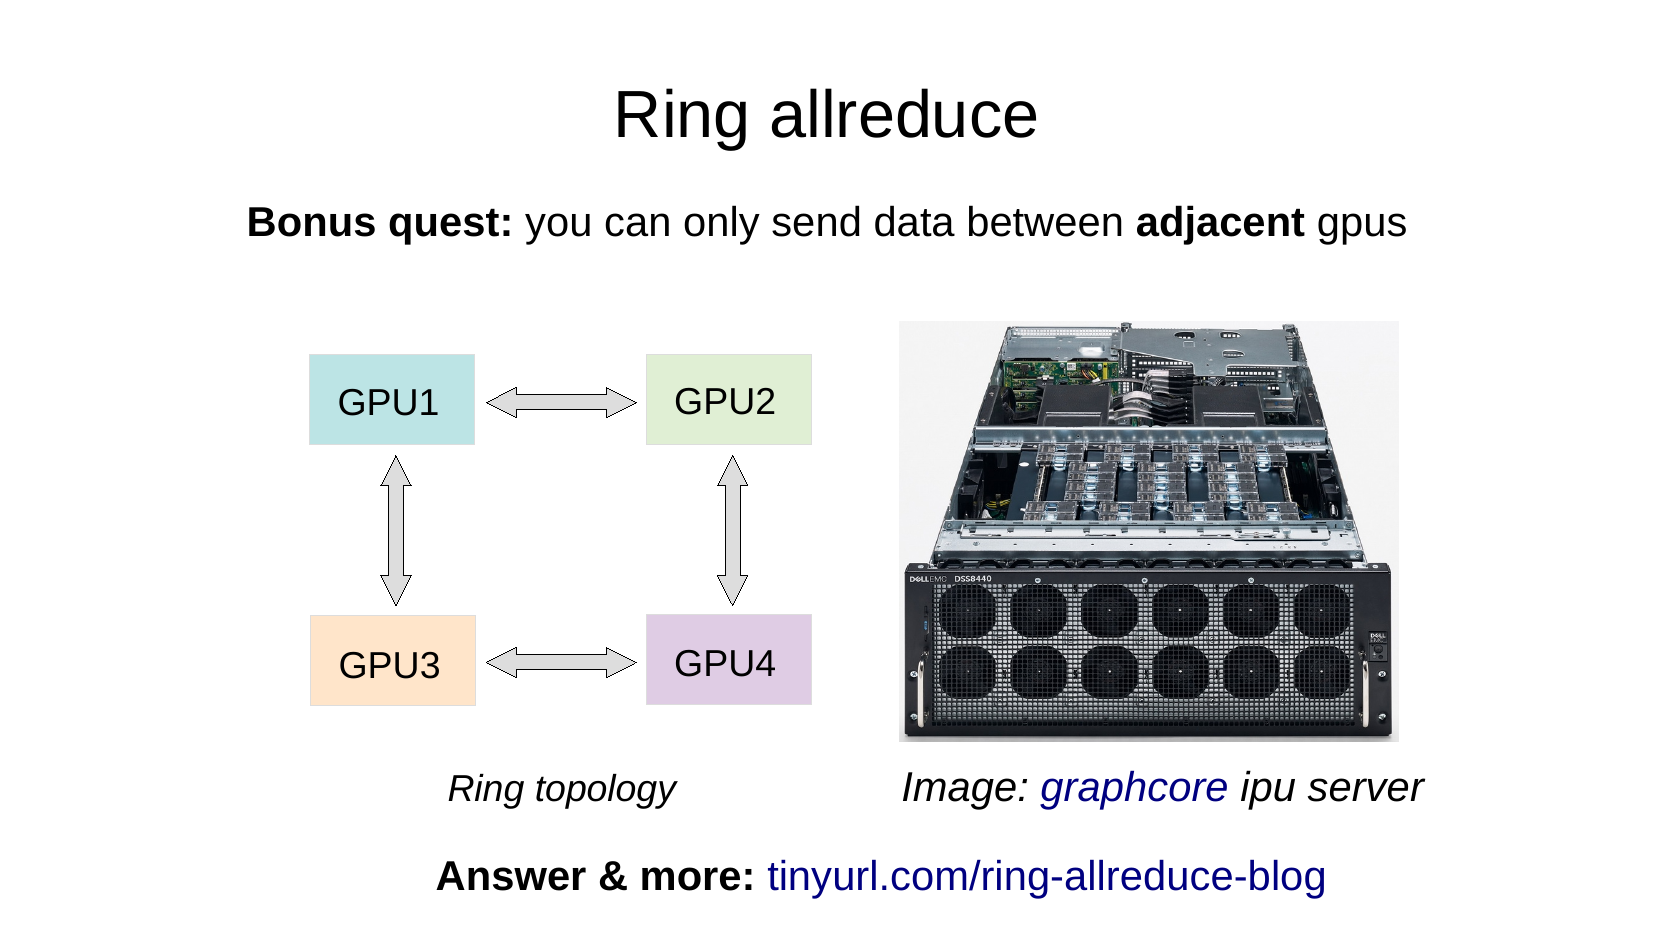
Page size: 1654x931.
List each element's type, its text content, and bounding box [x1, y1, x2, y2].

text_box [486, 387, 637, 418]
text_box GPU1 [322, 393, 515, 432]
text_box [646, 393, 812, 445]
text_box Ring topology [352, 760, 772, 859]
title Ring allreduce [82, 37, 1571, 193]
text_box [717, 455, 748, 606]
text_box Answer & more: tinyurl.com/ring-allreduce-blog [420, 845, 1654, 931]
text_box [310, 615, 476, 706]
picture [899, 321, 1399, 742]
text_box [486, 647, 637, 678]
text_box Image: graphcore ipu server [849, 756, 1476, 845]
text_box [380, 455, 412, 606]
text_box Bonus quest: you can only send data between adjacent gpus [91, 98, 1563, 393]
text_box GPU3 [323, 636, 516, 694]
text_box [646, 614, 812, 705]
text_box [309, 393, 475, 445]
text_box GPU4 [659, 634, 852, 692]
text_box GPU2 [659, 393, 852, 430]
